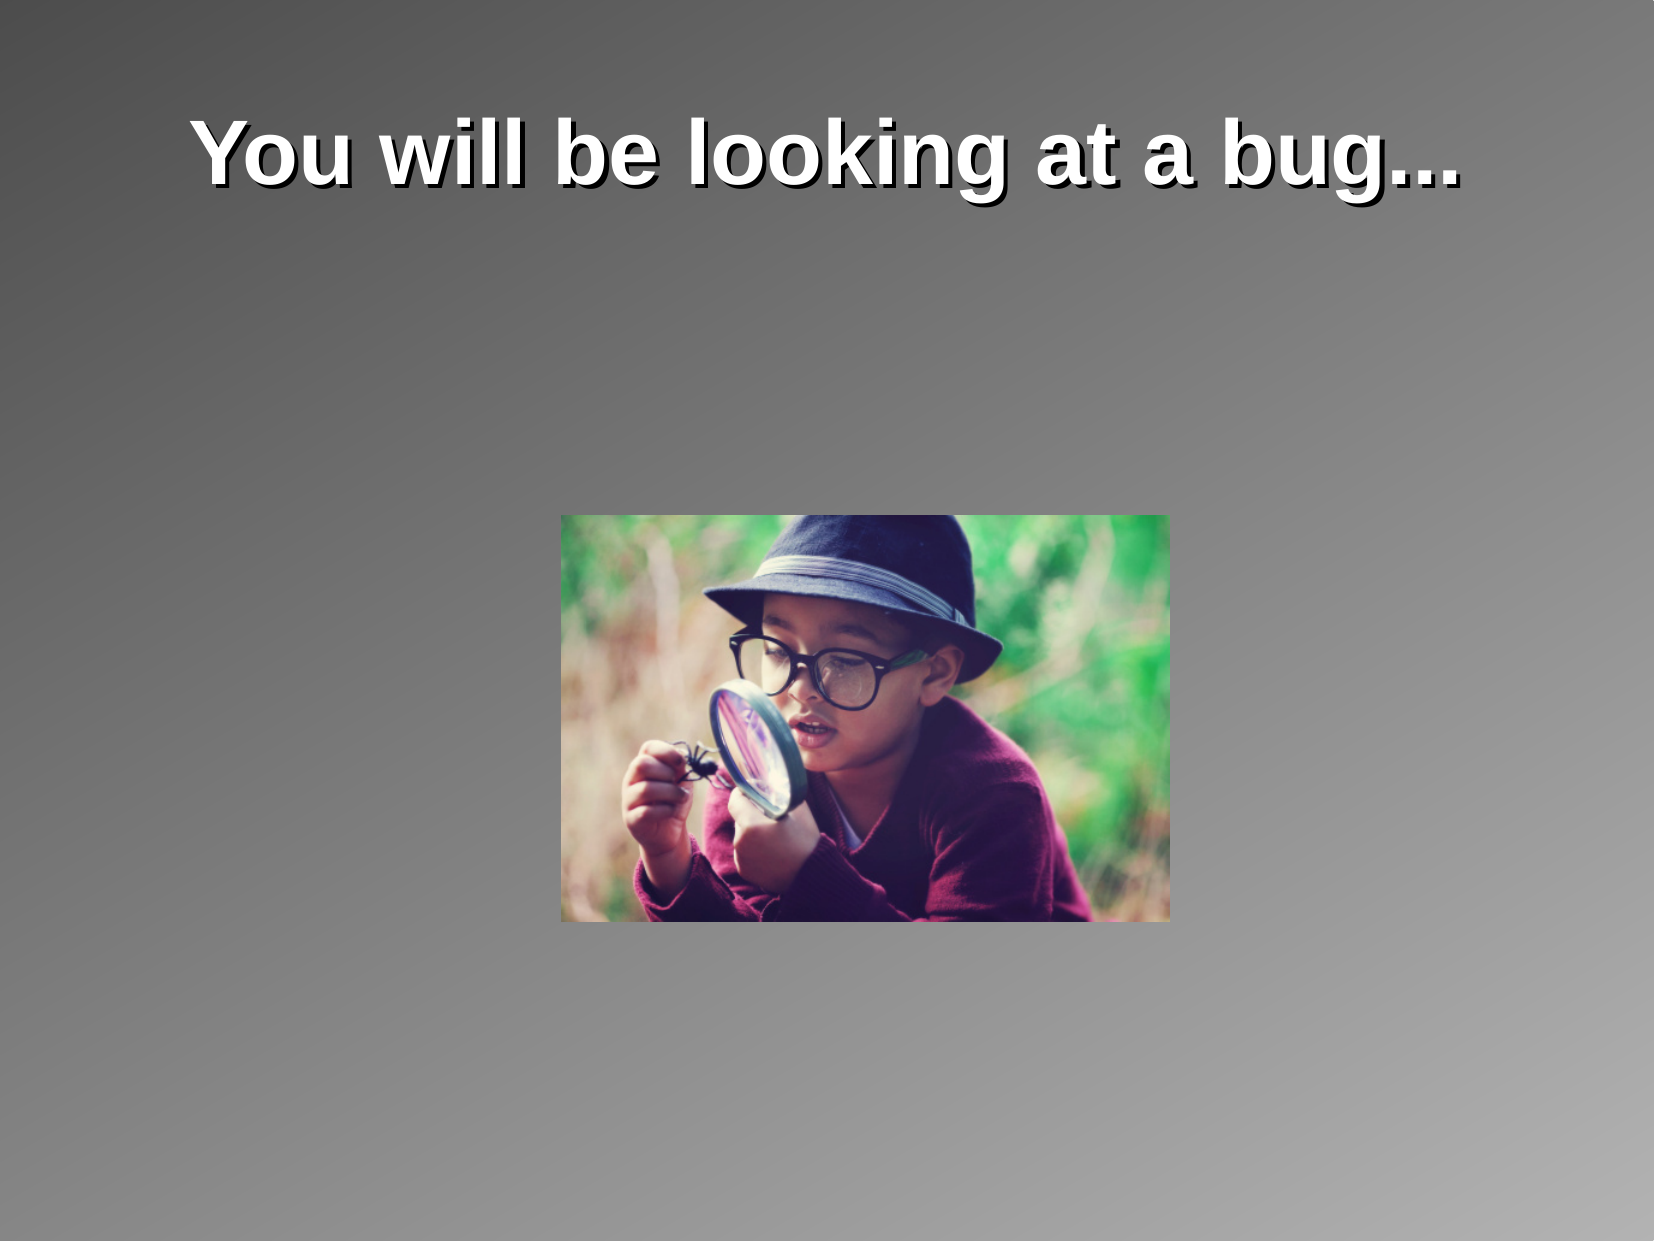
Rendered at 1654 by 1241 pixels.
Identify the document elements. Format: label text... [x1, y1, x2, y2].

picture [561, 515, 1170, 922]
title You will be looking at a bug... [82, 49, 1571, 257]
